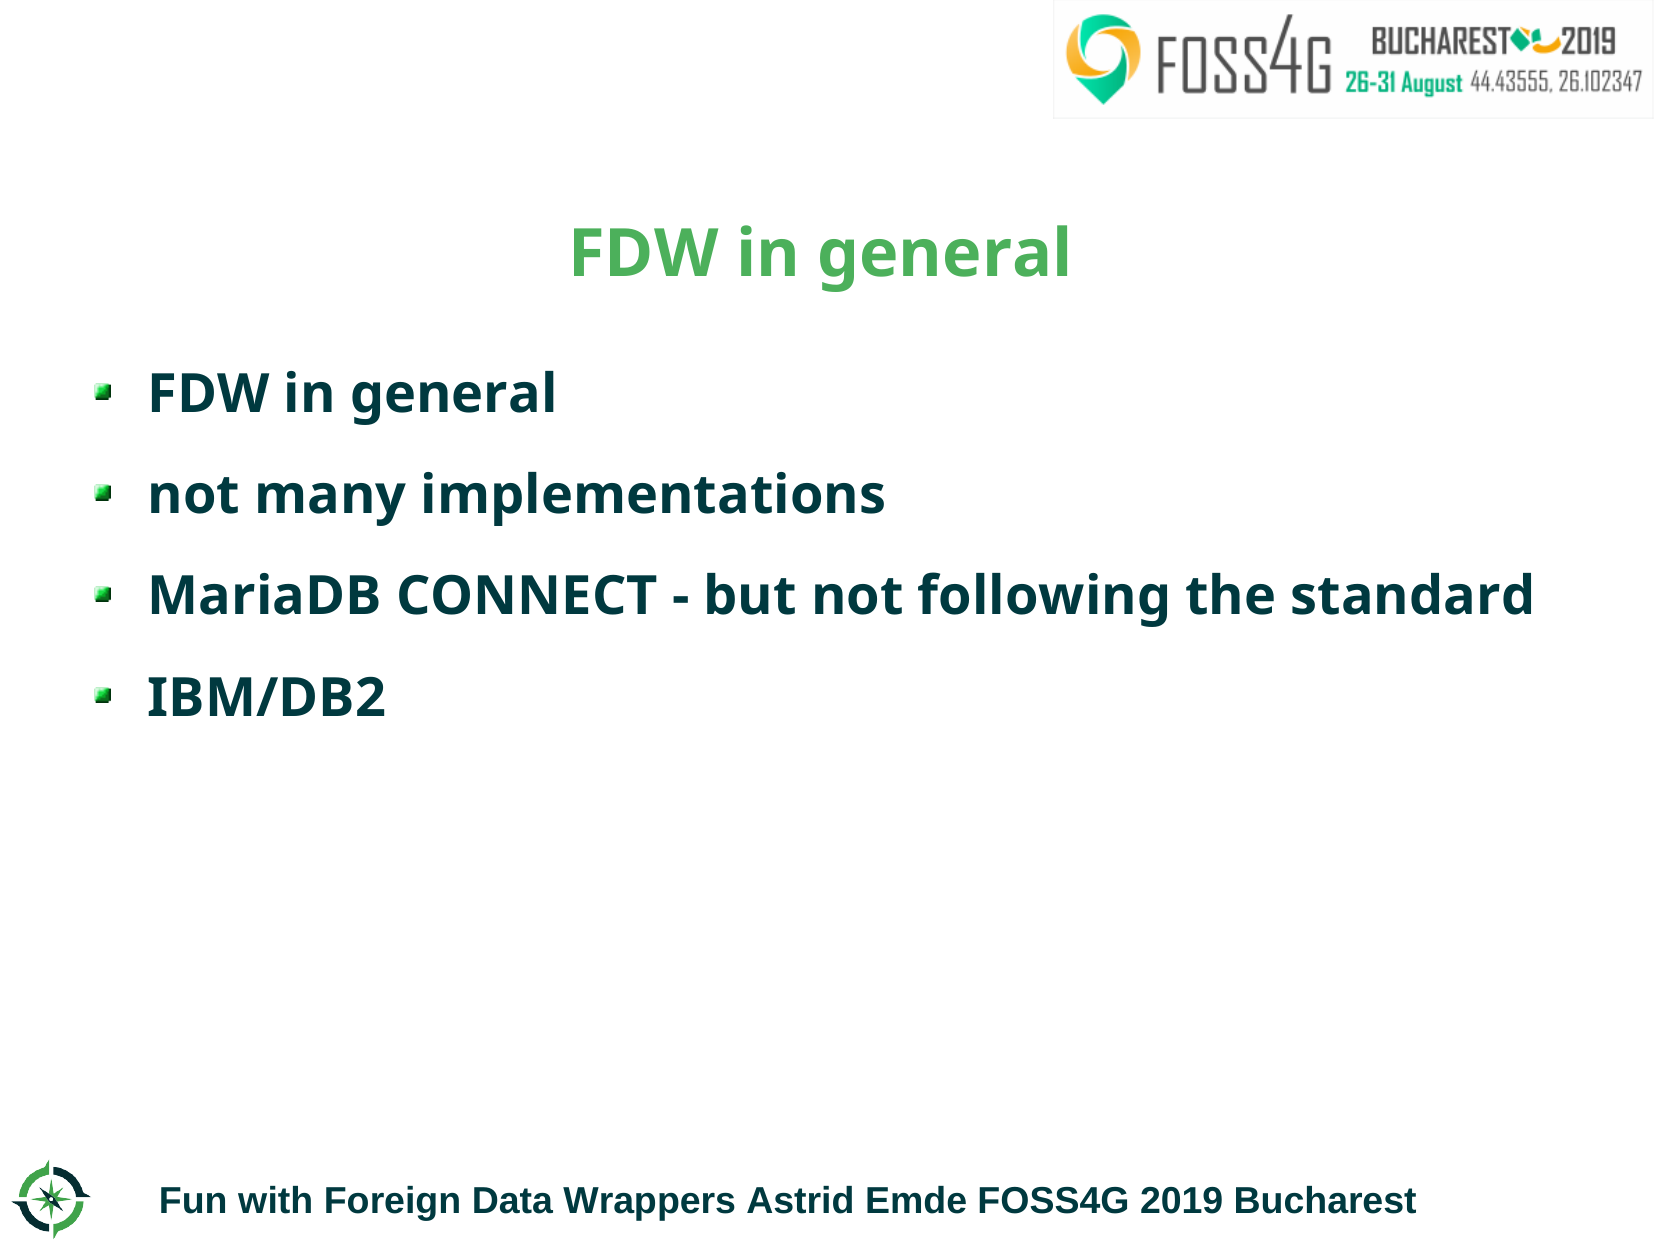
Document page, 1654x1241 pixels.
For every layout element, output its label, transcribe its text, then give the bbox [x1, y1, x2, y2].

picture [1053, 0, 1654, 119]
list FDW in general not many implementations MariaDB CONNECT - but not following the standard IBM/DB2 [76, 354, 1599, 1173]
picture [10, 1158, 92, 1240]
title FDW in general [76, 173, 1565, 329]
